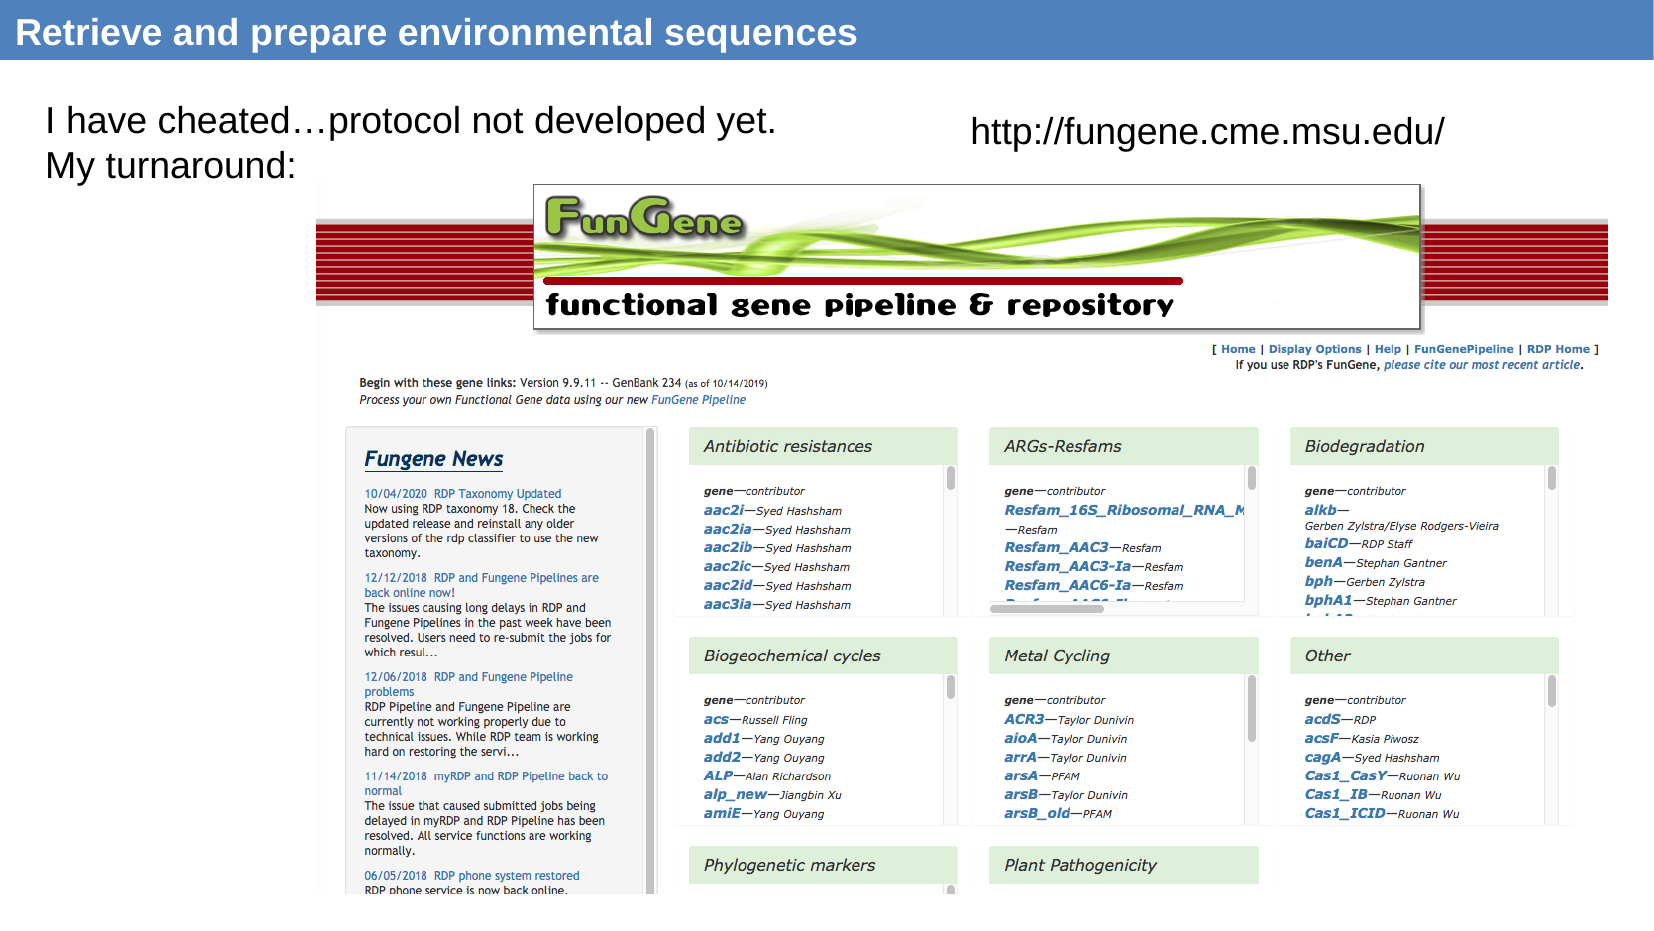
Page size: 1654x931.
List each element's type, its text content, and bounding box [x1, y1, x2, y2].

picture [316, 181, 1608, 894]
text_box http://fungene.cme.msu.edu/ [955, 100, 1494, 207]
text_box I have cheated…protocol not developed yet. My turnaround: [30, 88, 918, 195]
text_box Retrieve and prepare environmental sequences [0, 0, 1654, 60]
